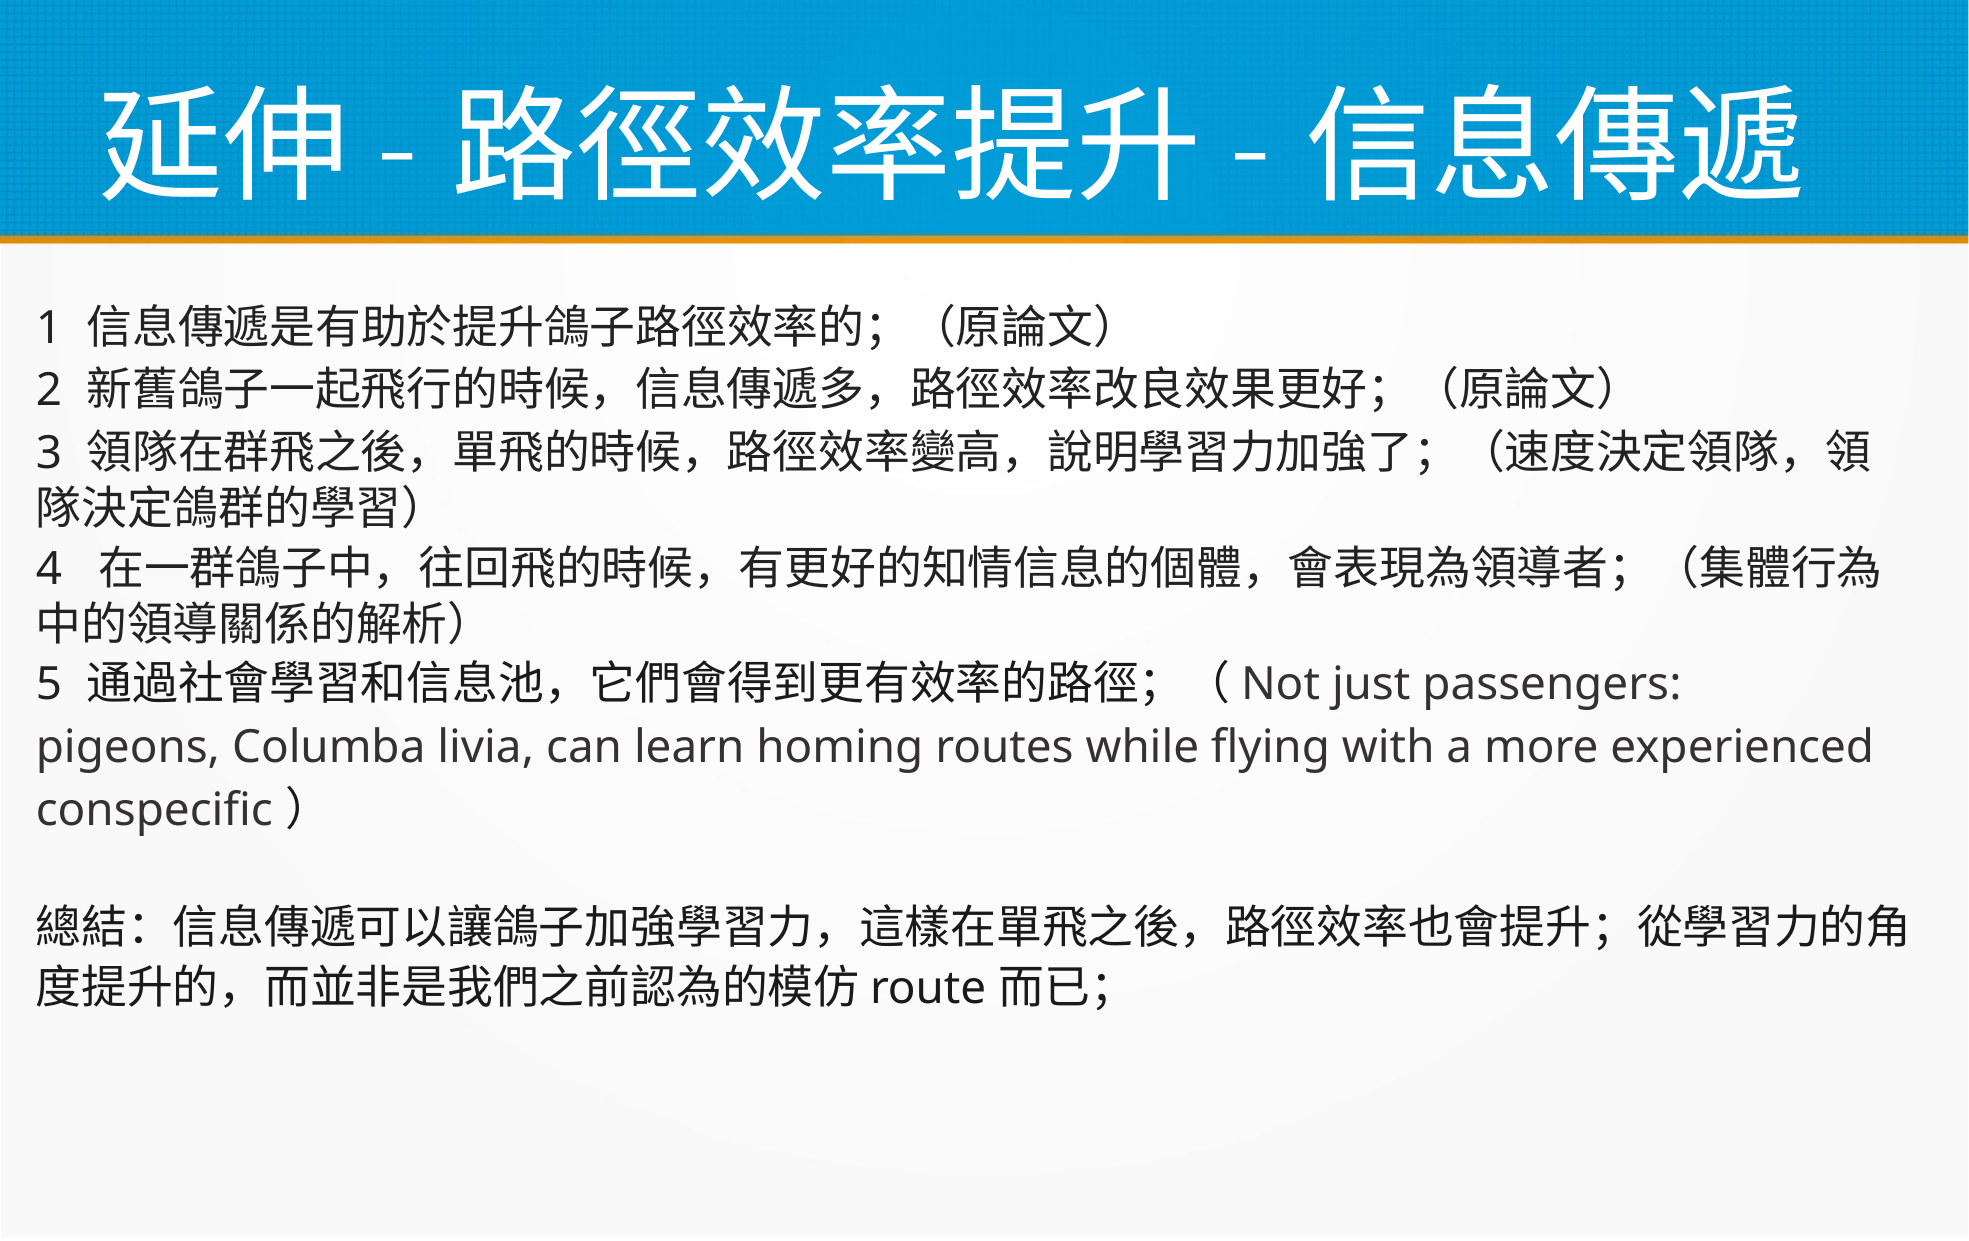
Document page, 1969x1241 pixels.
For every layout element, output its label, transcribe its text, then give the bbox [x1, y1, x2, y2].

text_box 1 信息傳遞是有助於提升鴿子路徑效率的；（原論文） 2 新舊鴿子一起飛行的時候，信息傳遞多，路徑效率改良效果更好；（原論文） 3 領隊在群飛之後，單飛的時候，路徑效率變高，說明學習力加強了；（速度決定領隊，領隊決定鴿群的學習） 4 在一群鴿子中，往回飛的時候，有更好的知情信息的個體，會表現為領導者；（集體行為中的領導關係的解析） 5 通過社會學習和信息池，它們會得到更有效率的路徑；（Not just passengers: pigeons, Columba livia, can learn homing routes while flying with a more experienced conspecific） 總結：信息傳遞可以讓鴿子加強學習力，這樣在單飛之後，路徑效率也會提升；從學習力的角度提升的，而並非是我們之前認為的模仿route而已； [30, 334, 1921, 1040]
title 延伸-路徑效率提升-信息傳遞 [98, 19, 1870, 227]
picture [0, 233, 1969, 1241]
